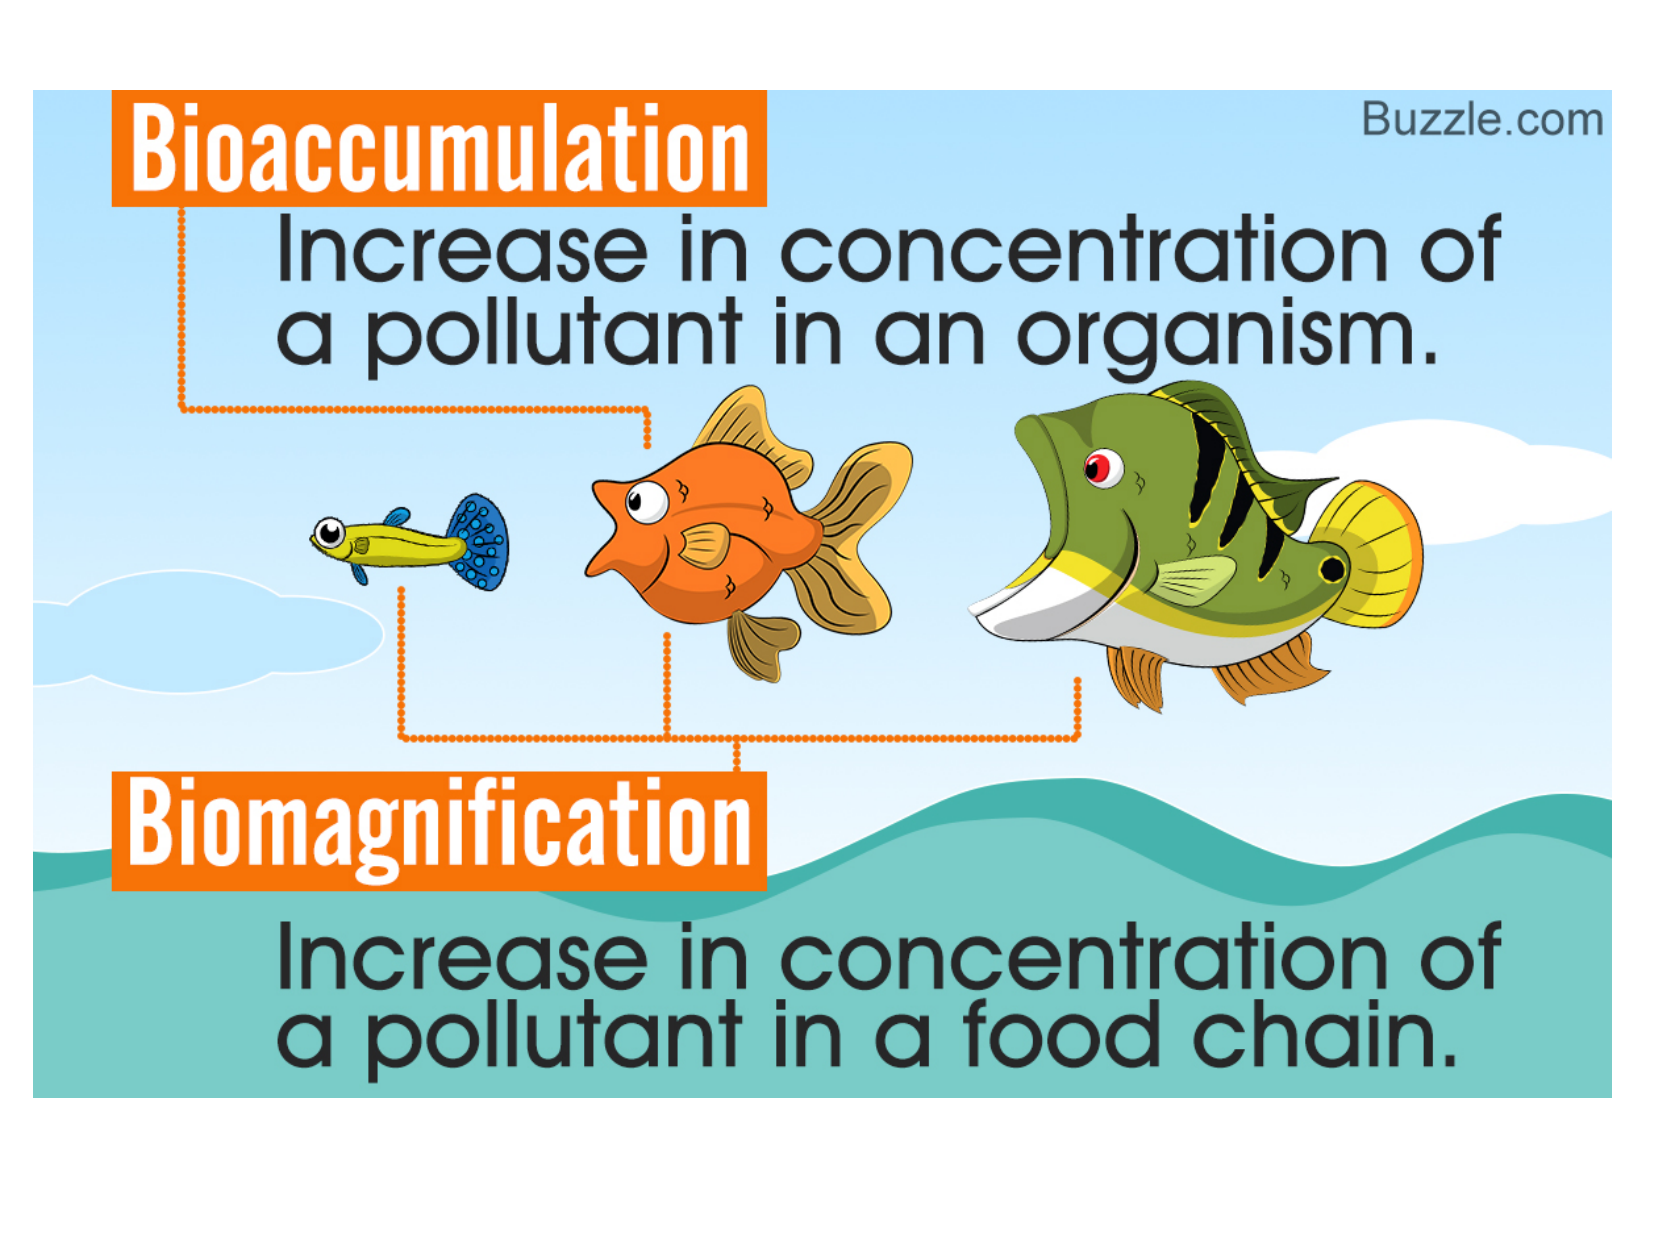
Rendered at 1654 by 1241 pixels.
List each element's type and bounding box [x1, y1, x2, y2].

picture [33, 90, 1612, 1099]
